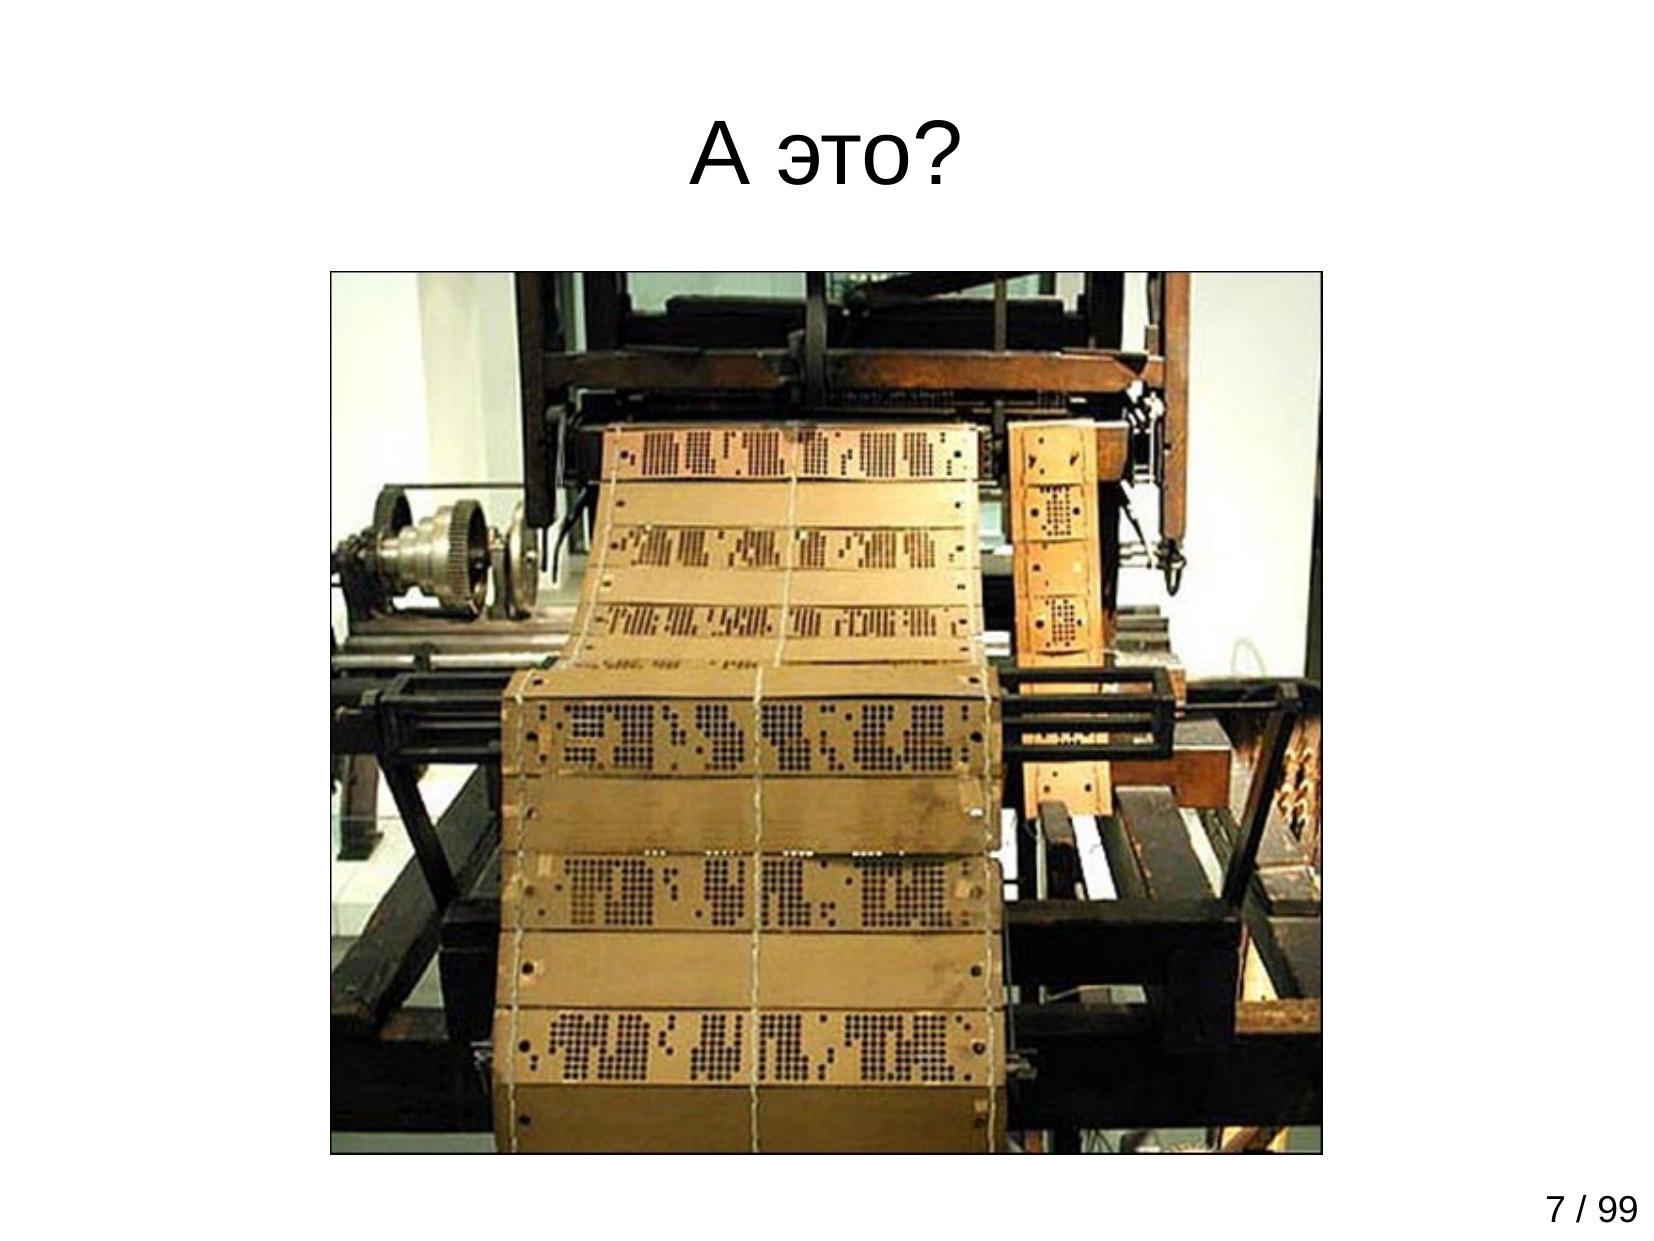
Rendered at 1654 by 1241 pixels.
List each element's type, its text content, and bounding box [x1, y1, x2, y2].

title А это? [82, 49, 1571, 257]
text_box <number> / 99 [1380, 1181, 1654, 1238]
picture [330, 271, 1323, 1155]
